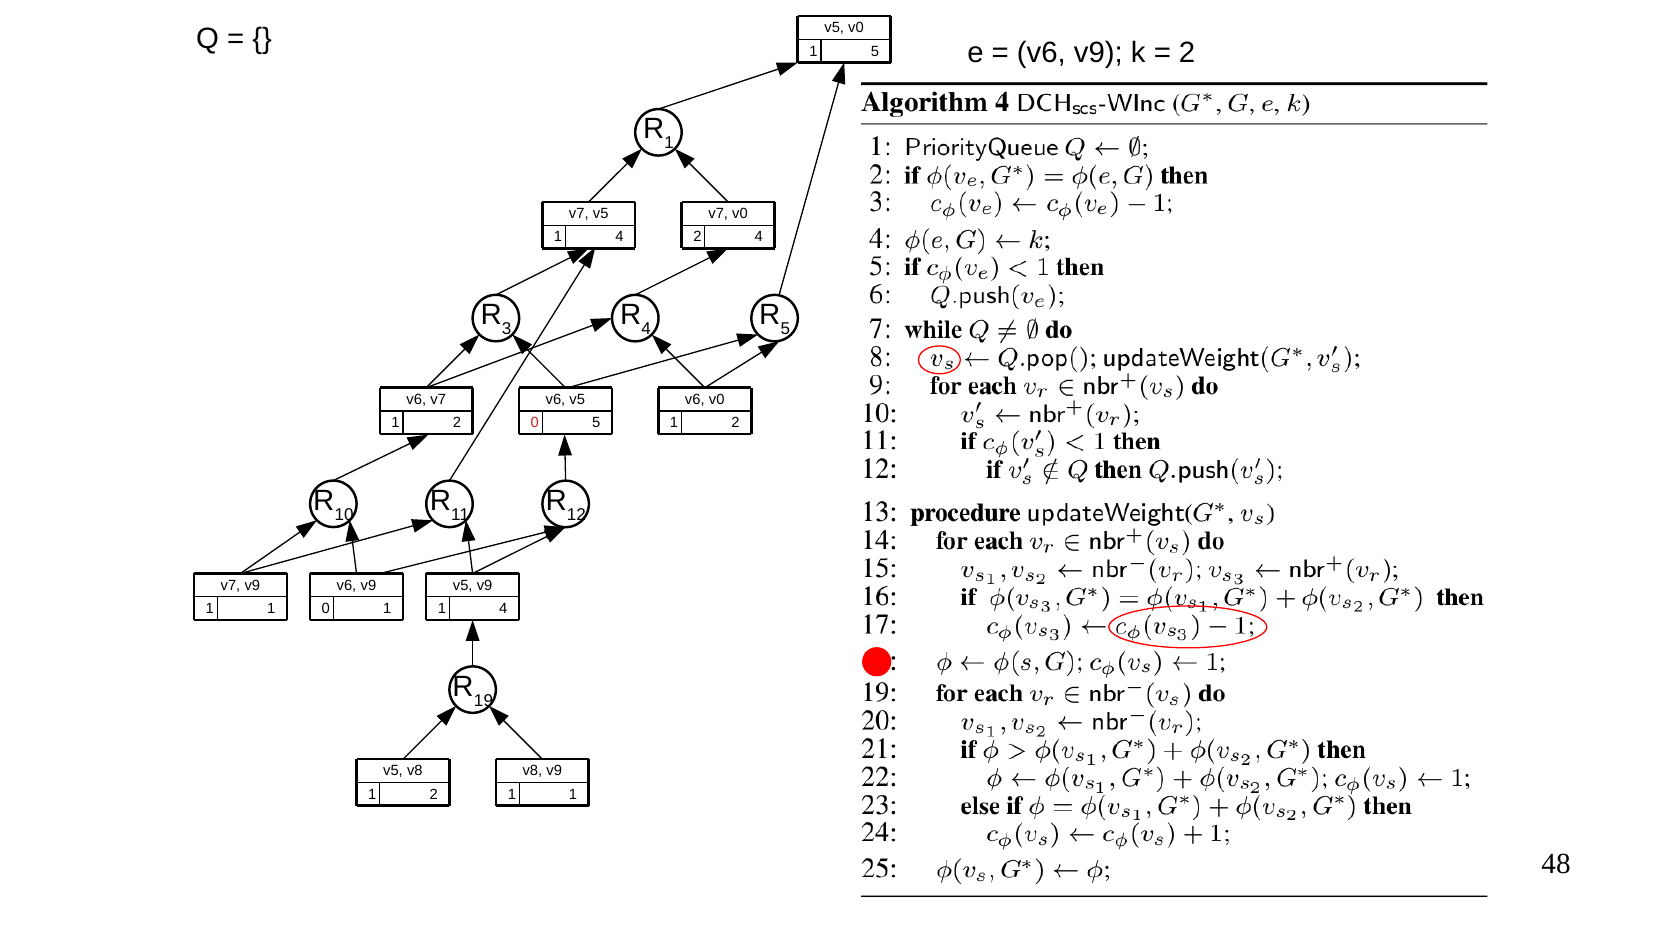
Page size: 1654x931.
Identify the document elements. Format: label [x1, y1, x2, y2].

picture [146, 0, 1495, 900]
